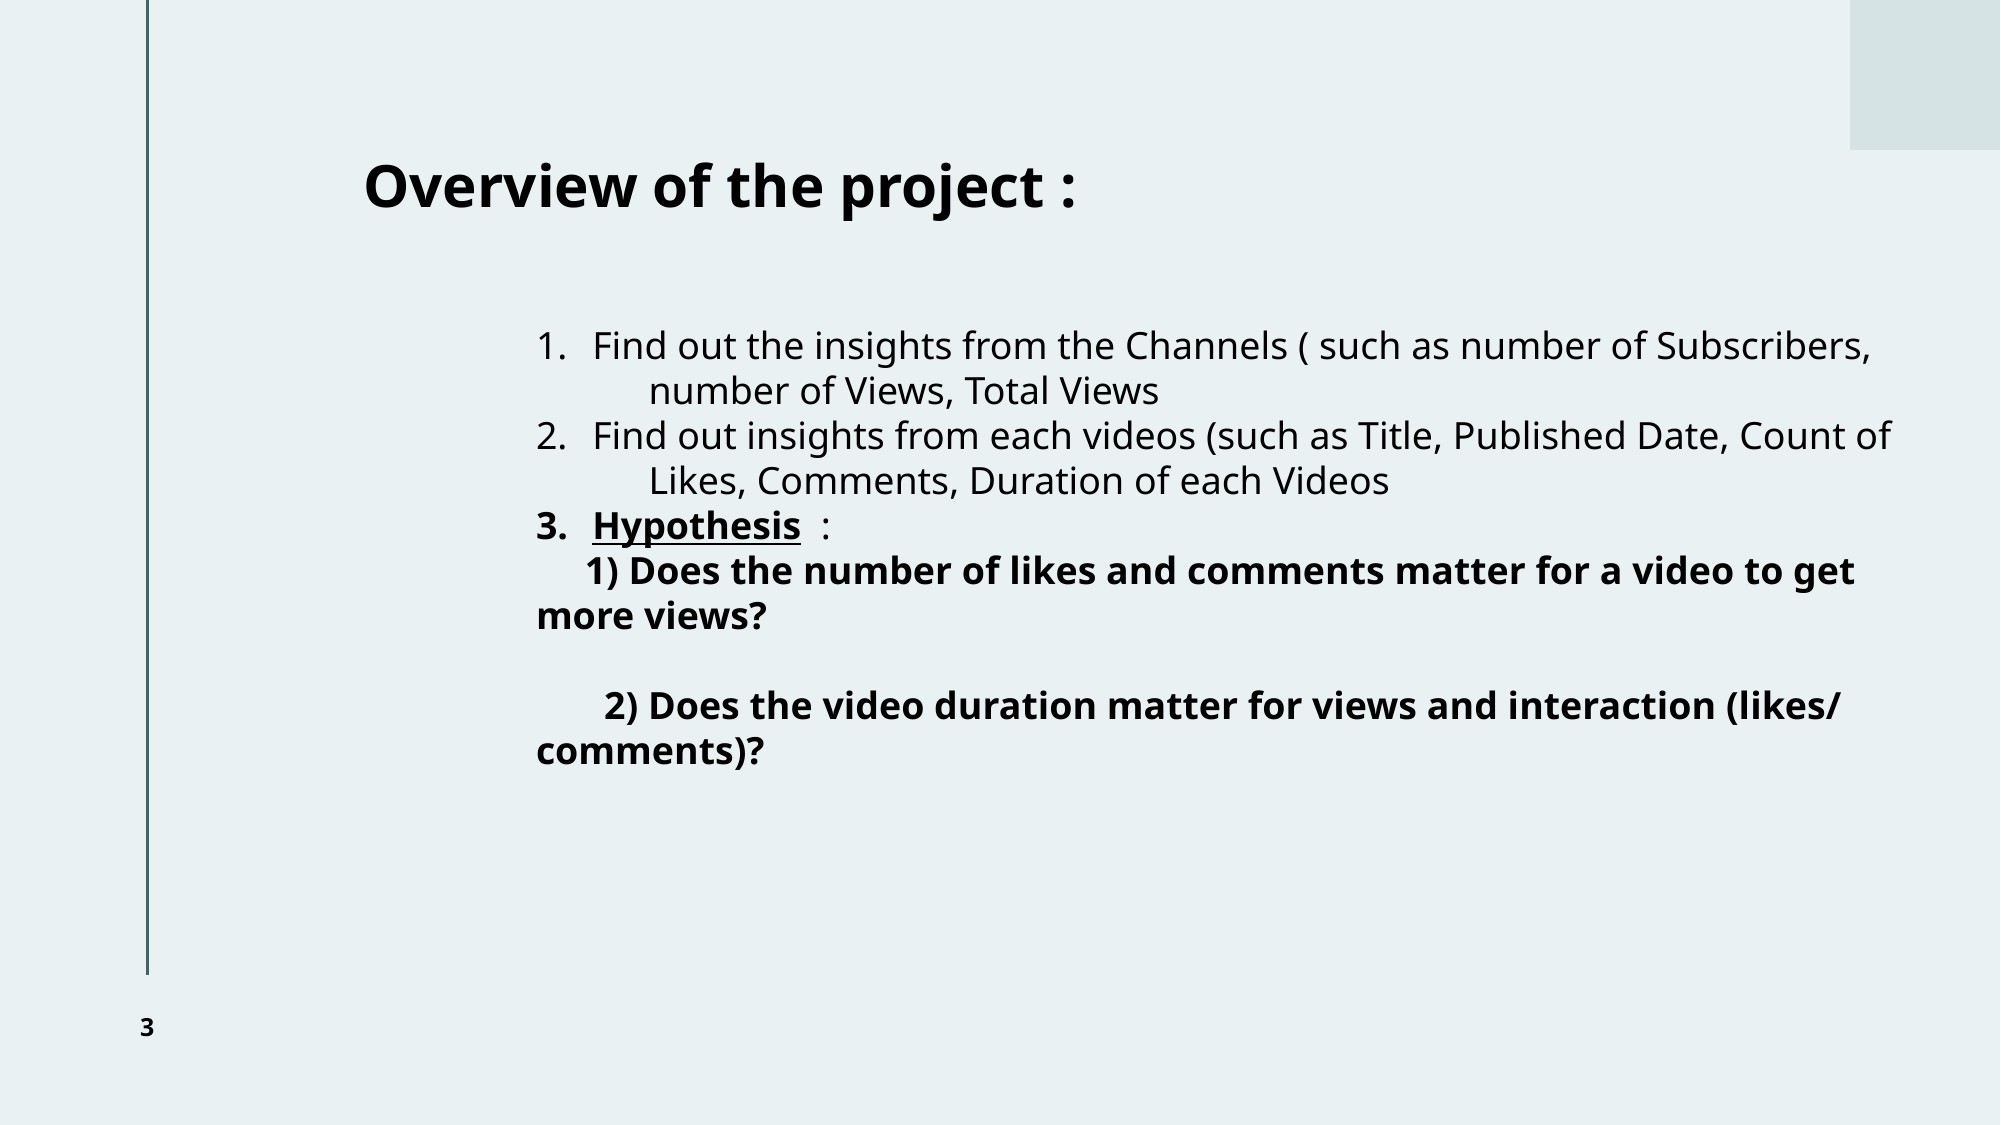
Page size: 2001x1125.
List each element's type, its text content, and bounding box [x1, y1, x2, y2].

text_box [67, 975, 227, 1082]
text_box Overview of the project : [348, 141, 1099, 228]
text_box Find out the insights from the Channels ( such as number of Subscribers, number of Views, Total Views Find out insights from each videos (such as Title, Published Date, Count of Likes, Comments, Duration of each Videos Hypothesis : 1) Does the number of likes and comments matter for a video to get more views? 2) Does the video duration matter for views and interaction (likes/ comments)? [520, 314, 1917, 694]
